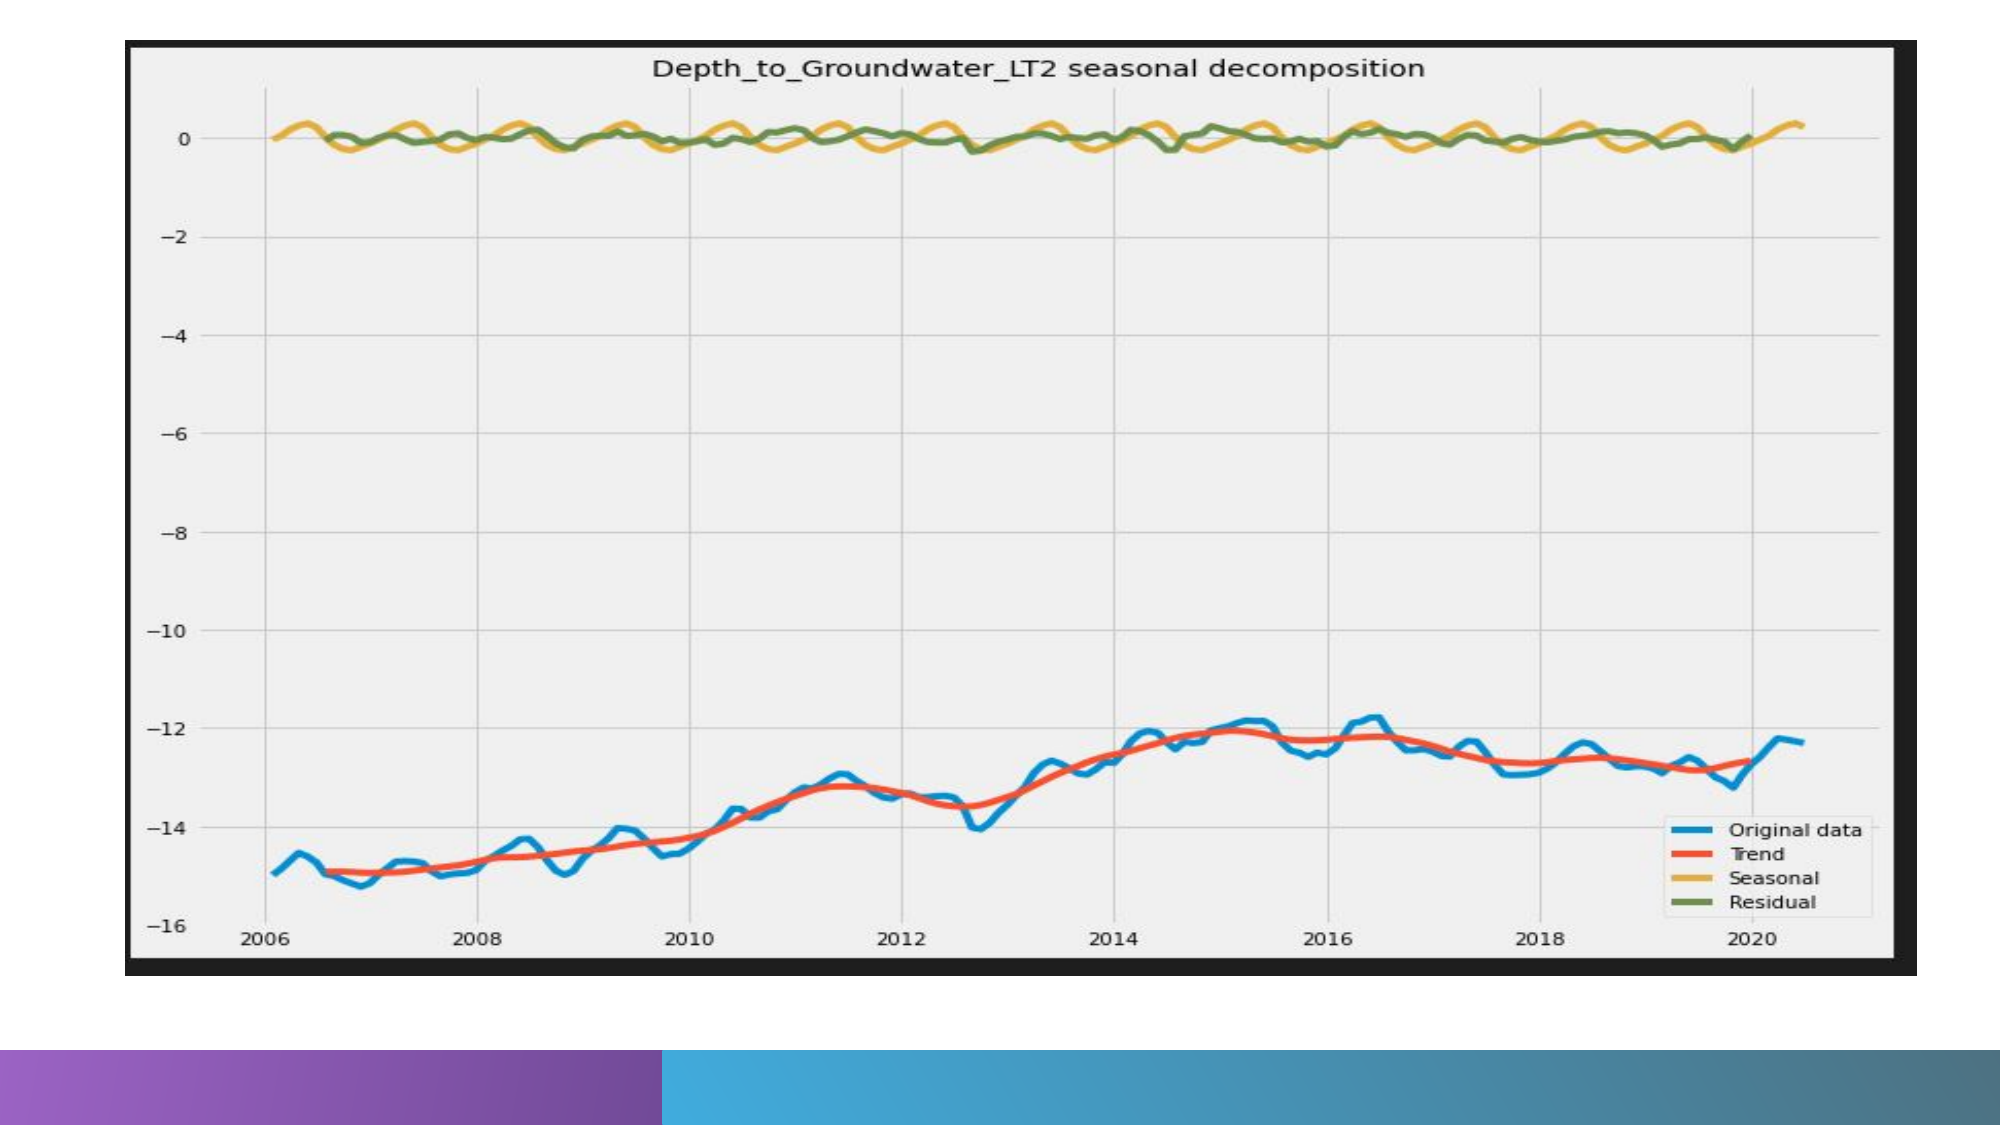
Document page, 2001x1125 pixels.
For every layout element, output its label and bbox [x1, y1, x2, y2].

picture [125, 40, 1917, 976]
